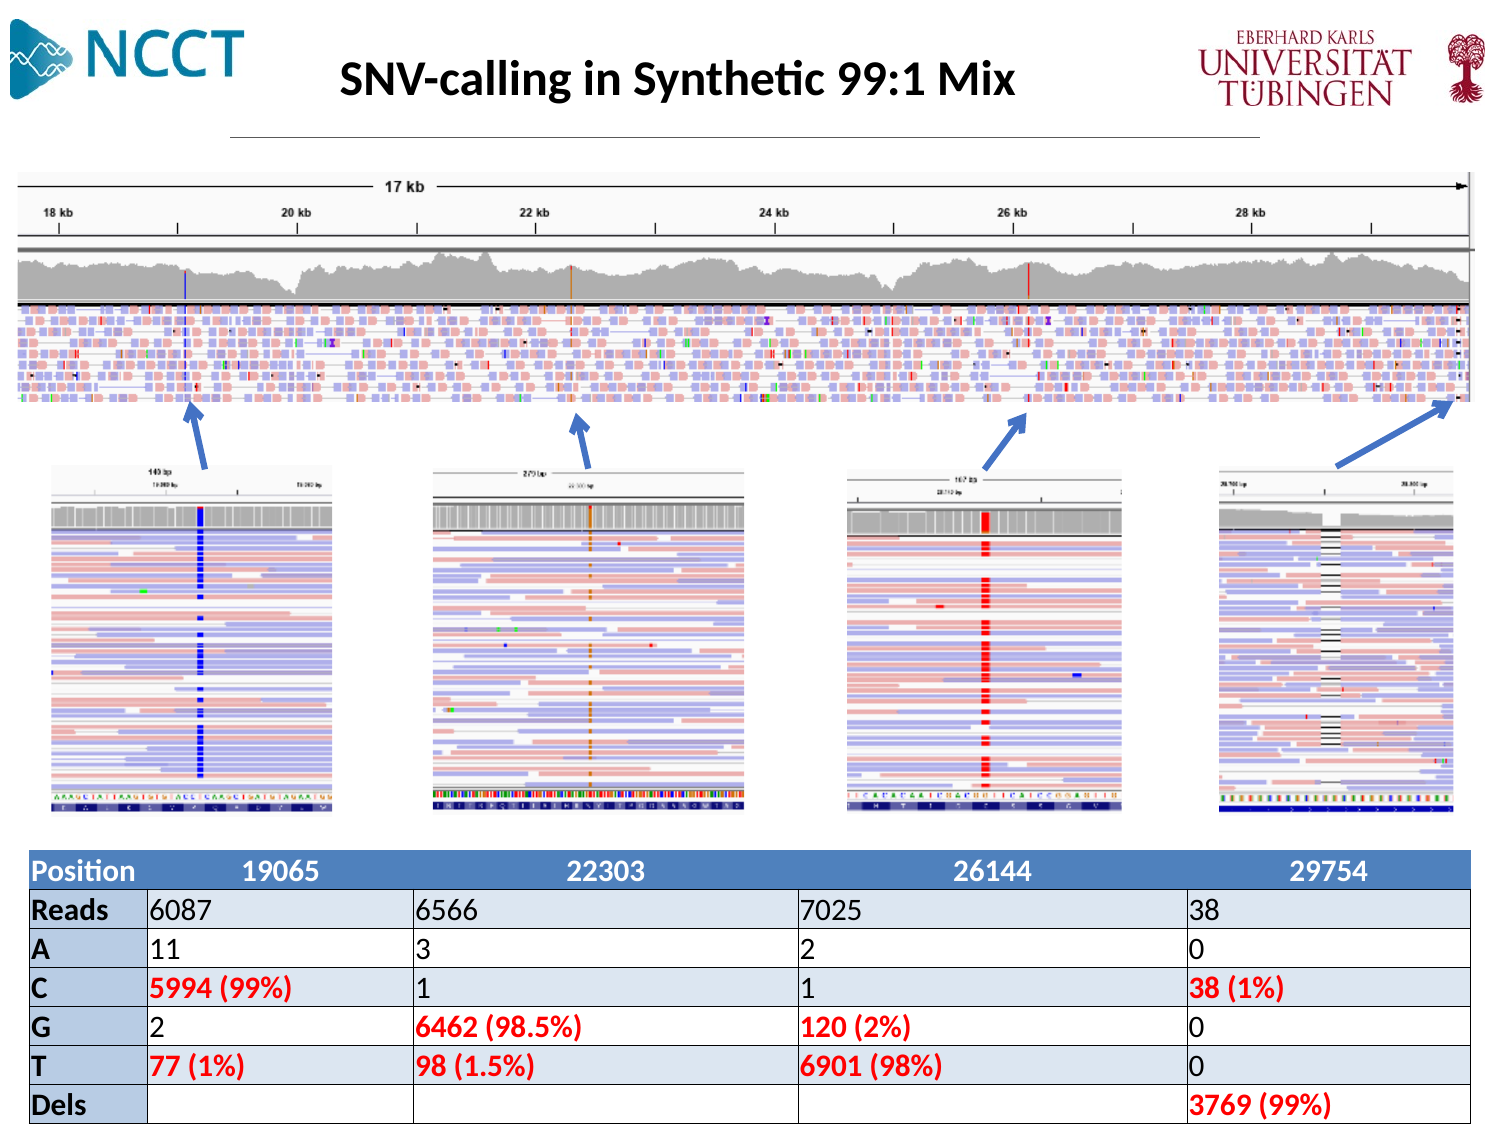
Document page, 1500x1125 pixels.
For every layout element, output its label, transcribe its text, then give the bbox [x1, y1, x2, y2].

table_cell 3 [414, 929, 798, 967]
table_cell 2 [799, 929, 1187, 967]
table_cell 120 (2%) [799, 1007, 1187, 1045]
table_cell 0 [1188, 929, 1470, 967]
picture [10, 19, 245, 102]
table_cell 38 [1188, 890, 1470, 928]
table_header Position [29, 850, 148, 889]
table_cell 1 [414, 968, 798, 1006]
table_cell 6566 [414, 890, 798, 928]
table_cell C [30, 968, 147, 1006]
table_cell [414, 1085, 798, 1123]
table_cell 0 [1188, 1007, 1470, 1045]
picture [51, 465, 333, 817]
table_cell T [30, 1046, 147, 1084]
text_box SNV-calling in Synthetic 99:1 Mix [324, 37, 1117, 113]
table_header 29754 [1187, 850, 1471, 889]
table_cell A [30, 929, 147, 967]
picture [847, 469, 1122, 814]
table_cell 1 [799, 968, 1187, 1006]
table_cell Reads [30, 890, 147, 928]
table_cell 5994 (99%) [148, 968, 413, 1006]
picture [17, 172, 1475, 402]
picture [1198, 30, 1485, 106]
table_cell Dels [30, 1085, 147, 1123]
table_header 22303 [414, 850, 798, 889]
table_cell 2 [148, 1007, 413, 1045]
table_cell 0 [1188, 1046, 1470, 1084]
table_header 26144 [798, 850, 1187, 889]
table_cell [148, 1085, 413, 1123]
picture [432, 468, 745, 815]
table_cell [799, 1085, 1187, 1123]
table_header 19065 [148, 850, 414, 889]
table_cell 6901 (98%) [799, 1046, 1187, 1084]
table_cell 3769 (99%) [1188, 1085, 1470, 1123]
table_cell 77 (1%) [148, 1046, 413, 1084]
picture [1219, 466, 1454, 816]
table_cell 7025 [799, 890, 1187, 928]
table_cell G [30, 1007, 147, 1045]
table_cell 6462 (98.5%) [414, 1007, 798, 1045]
table_cell 6087 [148, 890, 413, 928]
table_cell 98 (1.5%) [414, 1046, 798, 1084]
table_cell 11 [148, 929, 413, 967]
table_cell 38 (1%) [1188, 968, 1470, 1006]
